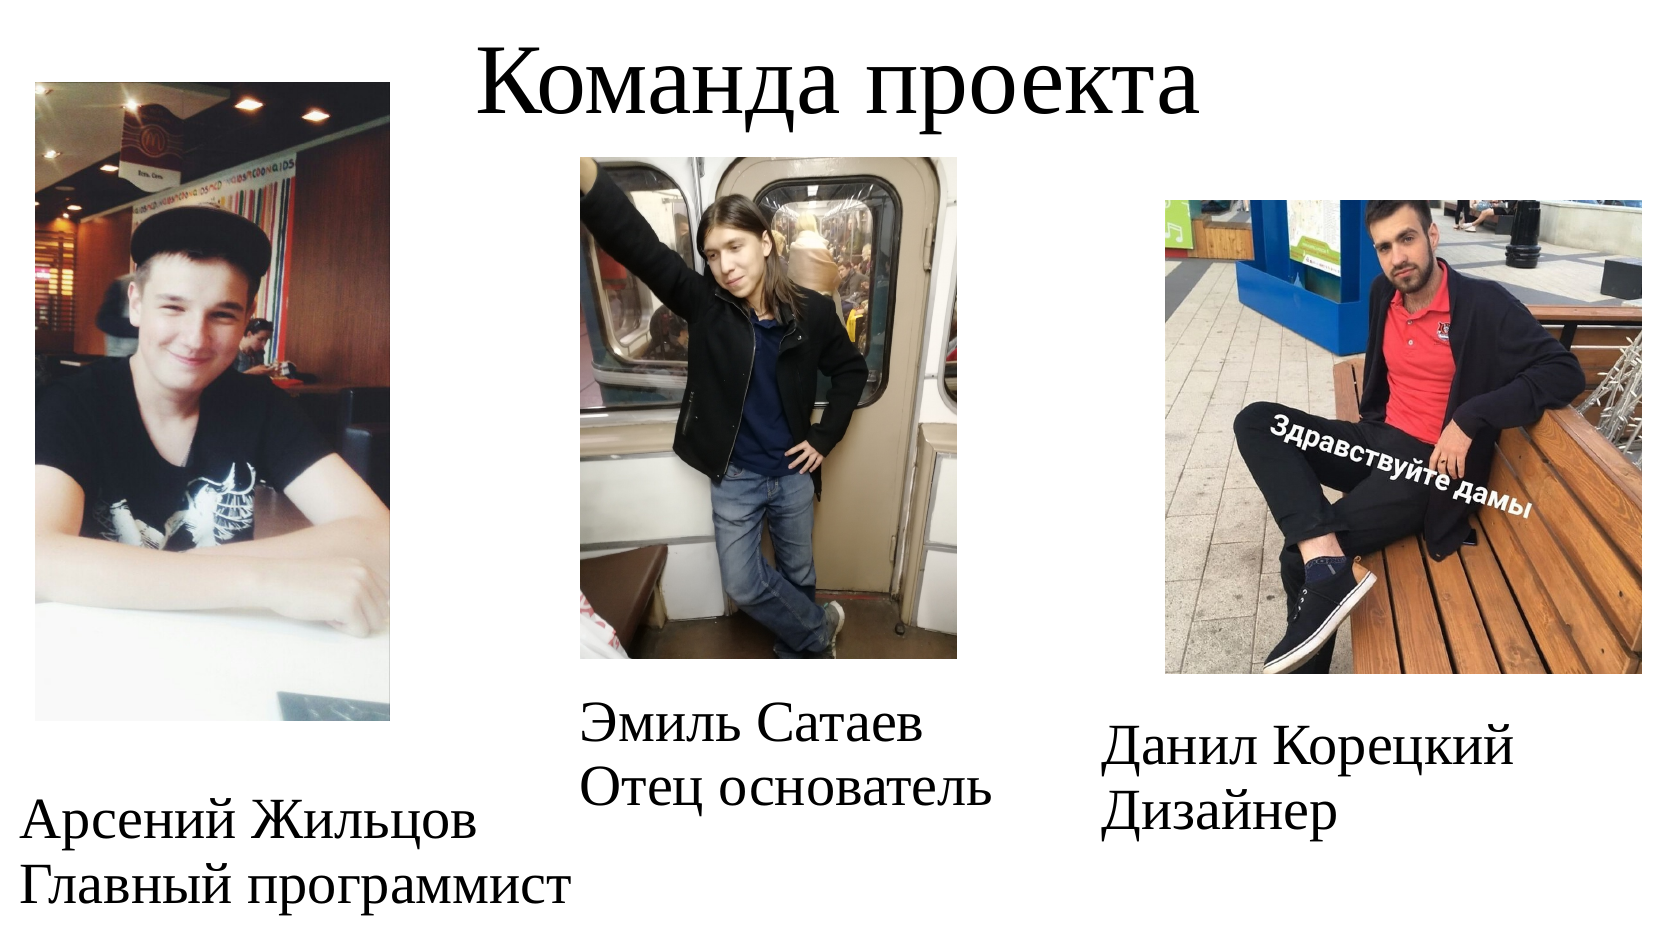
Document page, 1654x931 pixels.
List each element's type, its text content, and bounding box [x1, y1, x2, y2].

picture [35, 82, 390, 721]
text_box Эмиль Сатаев Отец основатель [564, 681, 1040, 826]
text_box Данил Корецкий Дизайнер [1086, 705, 1650, 850]
picture [580, 157, 957, 659]
picture [1165, 200, 1642, 674]
title Команда проекта [94, 2, 1583, 158]
text_box Арсений Жильцов Главный программист [5, 779, 626, 924]
